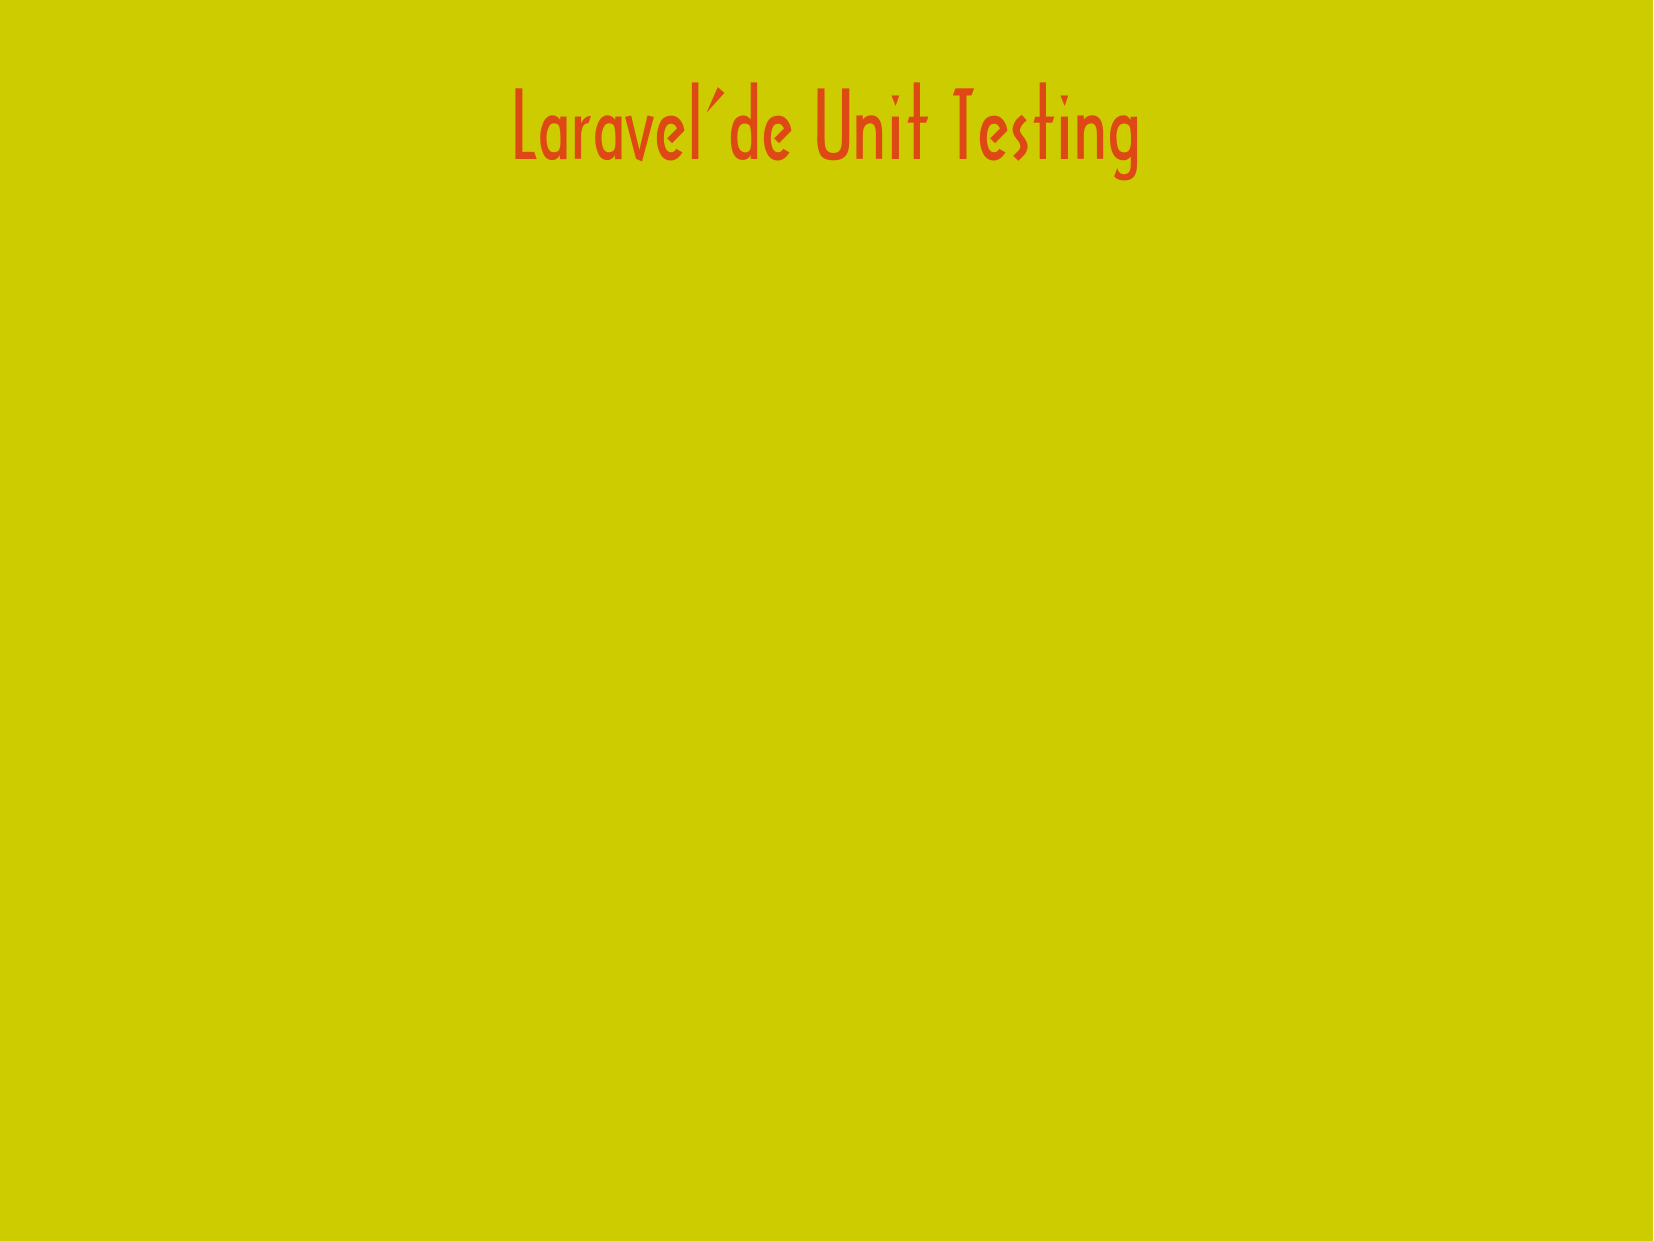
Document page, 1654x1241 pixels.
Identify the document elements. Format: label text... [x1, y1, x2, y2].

text_box Laravel'de Unit Testing [495, 75, 1158, 189]
